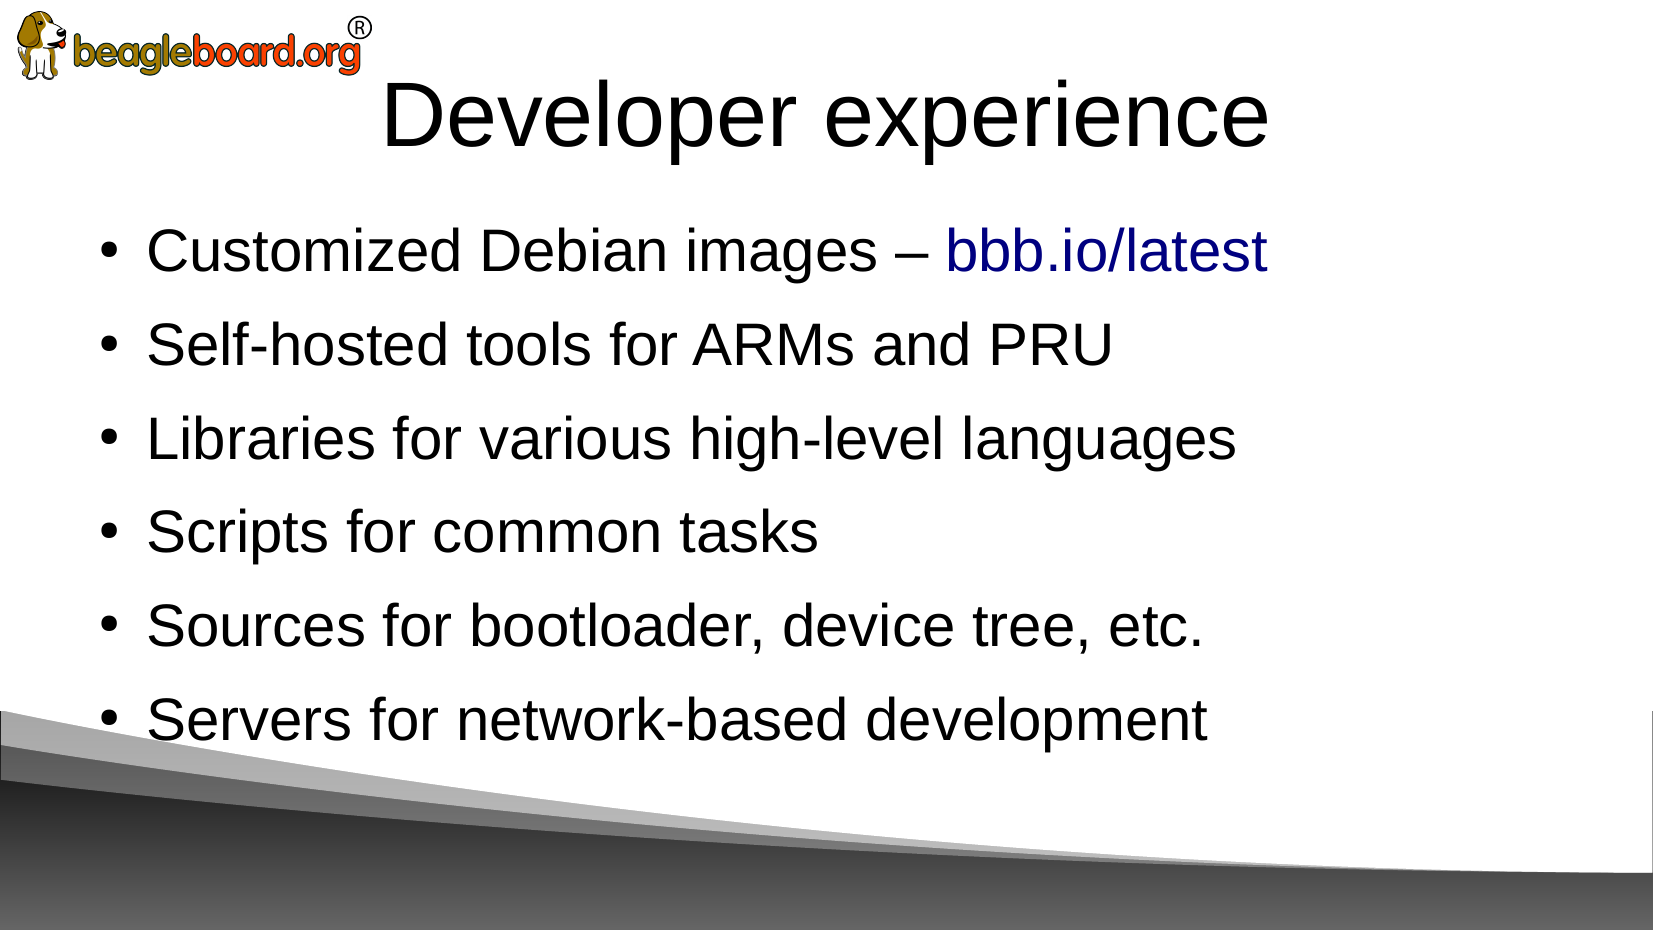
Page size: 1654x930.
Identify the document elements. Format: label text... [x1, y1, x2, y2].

picture [17, 11, 372, 80]
list Customized Debian images – bbb.io/latest Self-hosted tools for ARMs and PRU Libraries for various high-level languages Scripts for common tasks Sources for bootloader, device tree, etc. Servers for network-based development [82, 217, 1571, 757]
title Developer experience [82, 37, 1571, 193]
